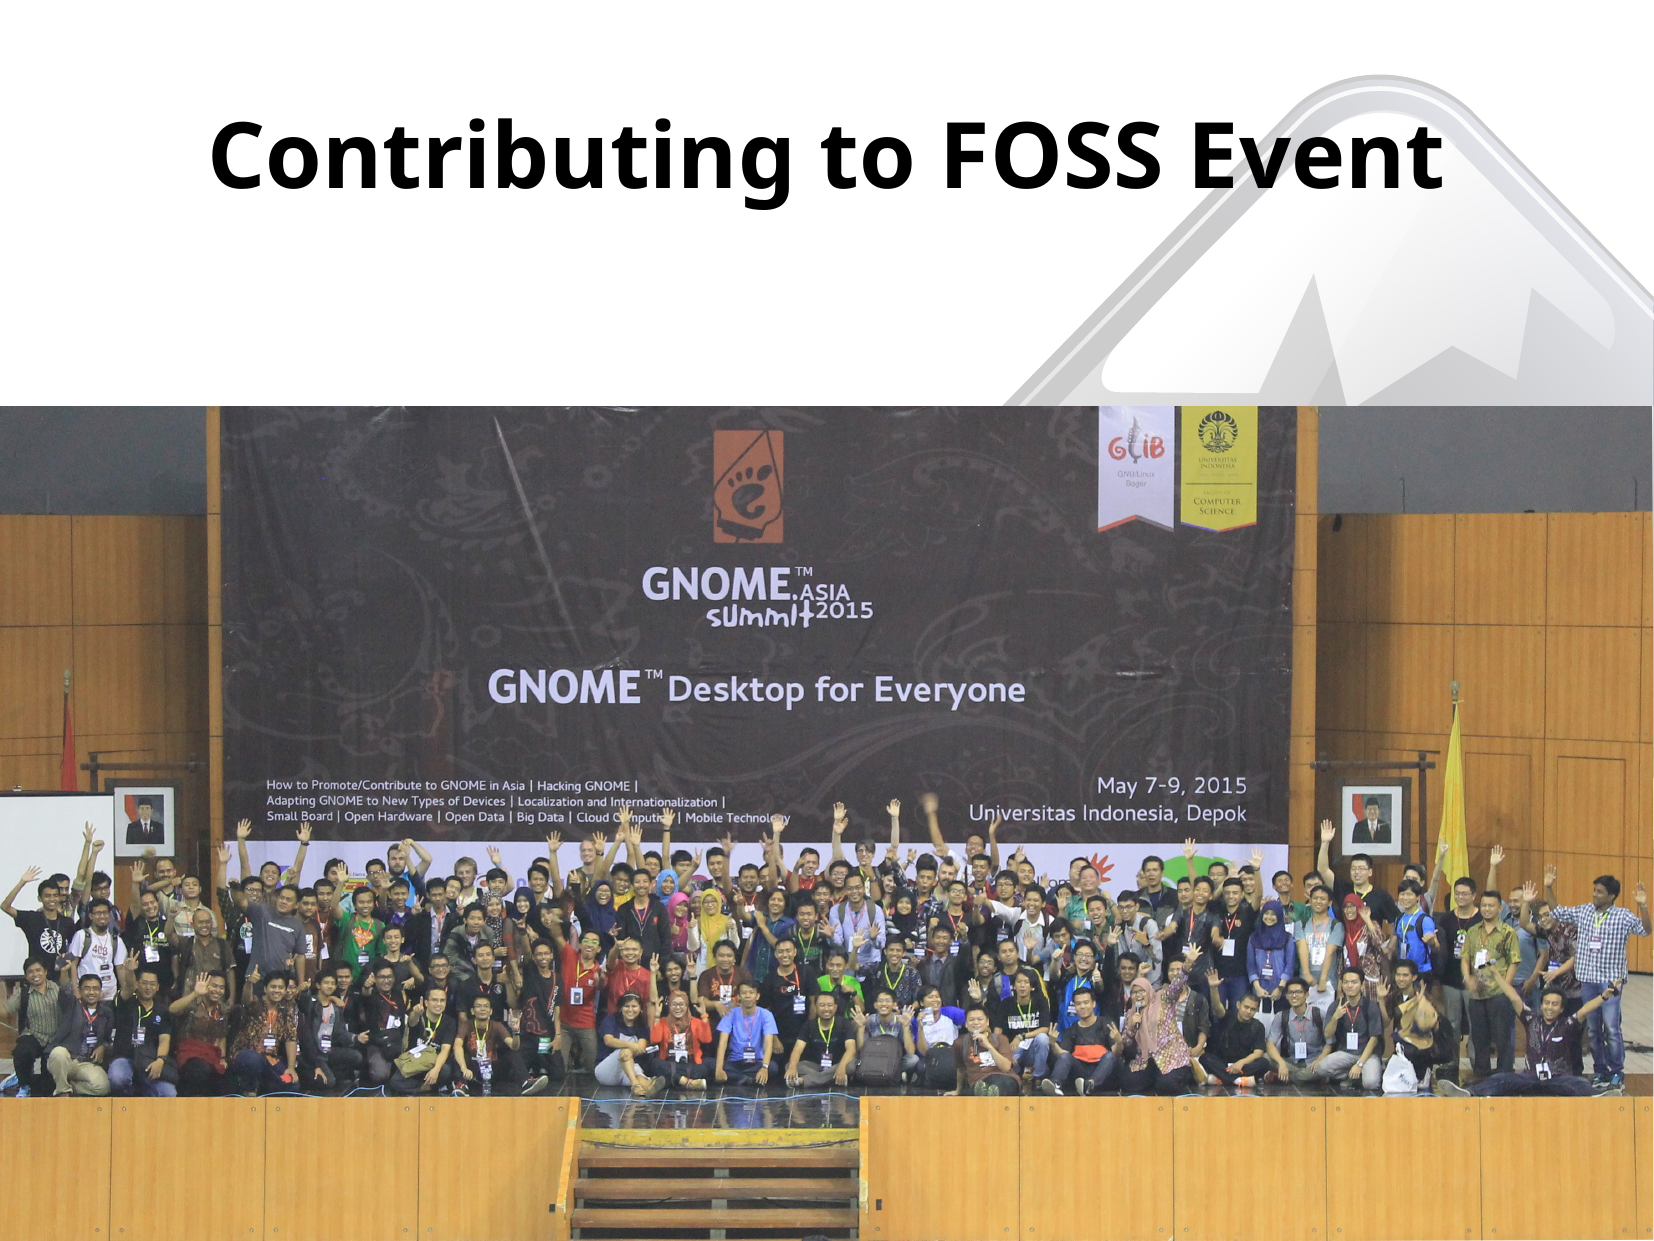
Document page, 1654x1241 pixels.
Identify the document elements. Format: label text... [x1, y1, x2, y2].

title Contributing to FOSS Event [82, 49, 1571, 257]
picture [0, 406, 1654, 1241]
text_box [0, 0, 1654, 406]
